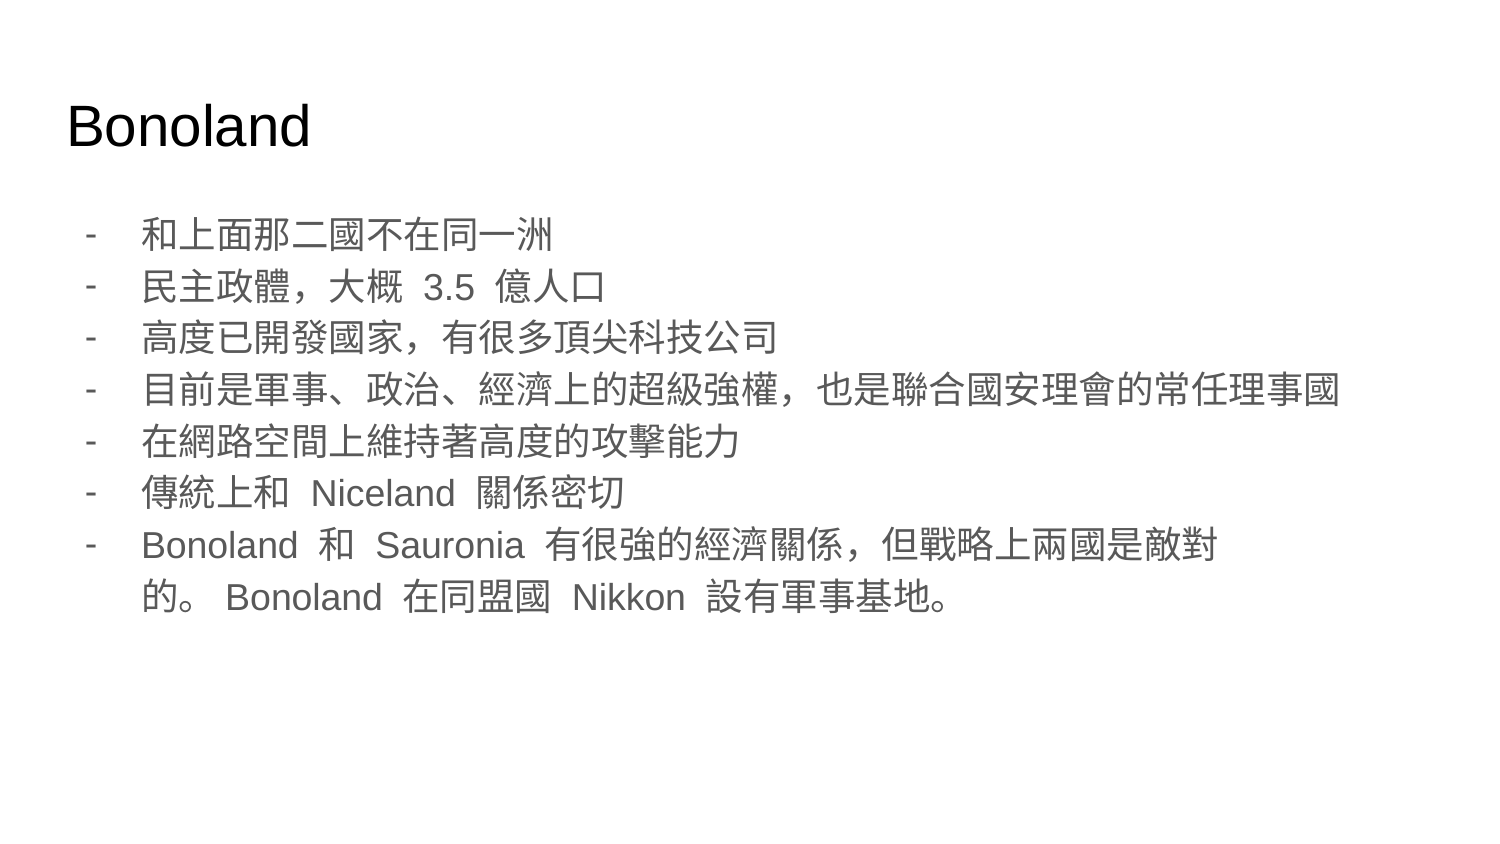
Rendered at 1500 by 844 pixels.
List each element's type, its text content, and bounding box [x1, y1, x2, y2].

title Bonoland [51, 72, 1449, 167]
list 和上面那二國不在同一洲 民主政體，大概 3.5 億人口 高度已開發國家，有很多頂尖科技公司 目前是軍事、政治、經濟上的超級強權，也是聯合國安理會的常任理事國 在網路空間上維持著高度的攻擊能力 傳統上和 Niceland 關係密切 Bonoland 和 Sauronia 有很強的經濟關係，但戰略上兩國是敵對的。Bonoland 在同盟國 Nikkon 設有軍事基地。 [51, 189, 1449, 750]
